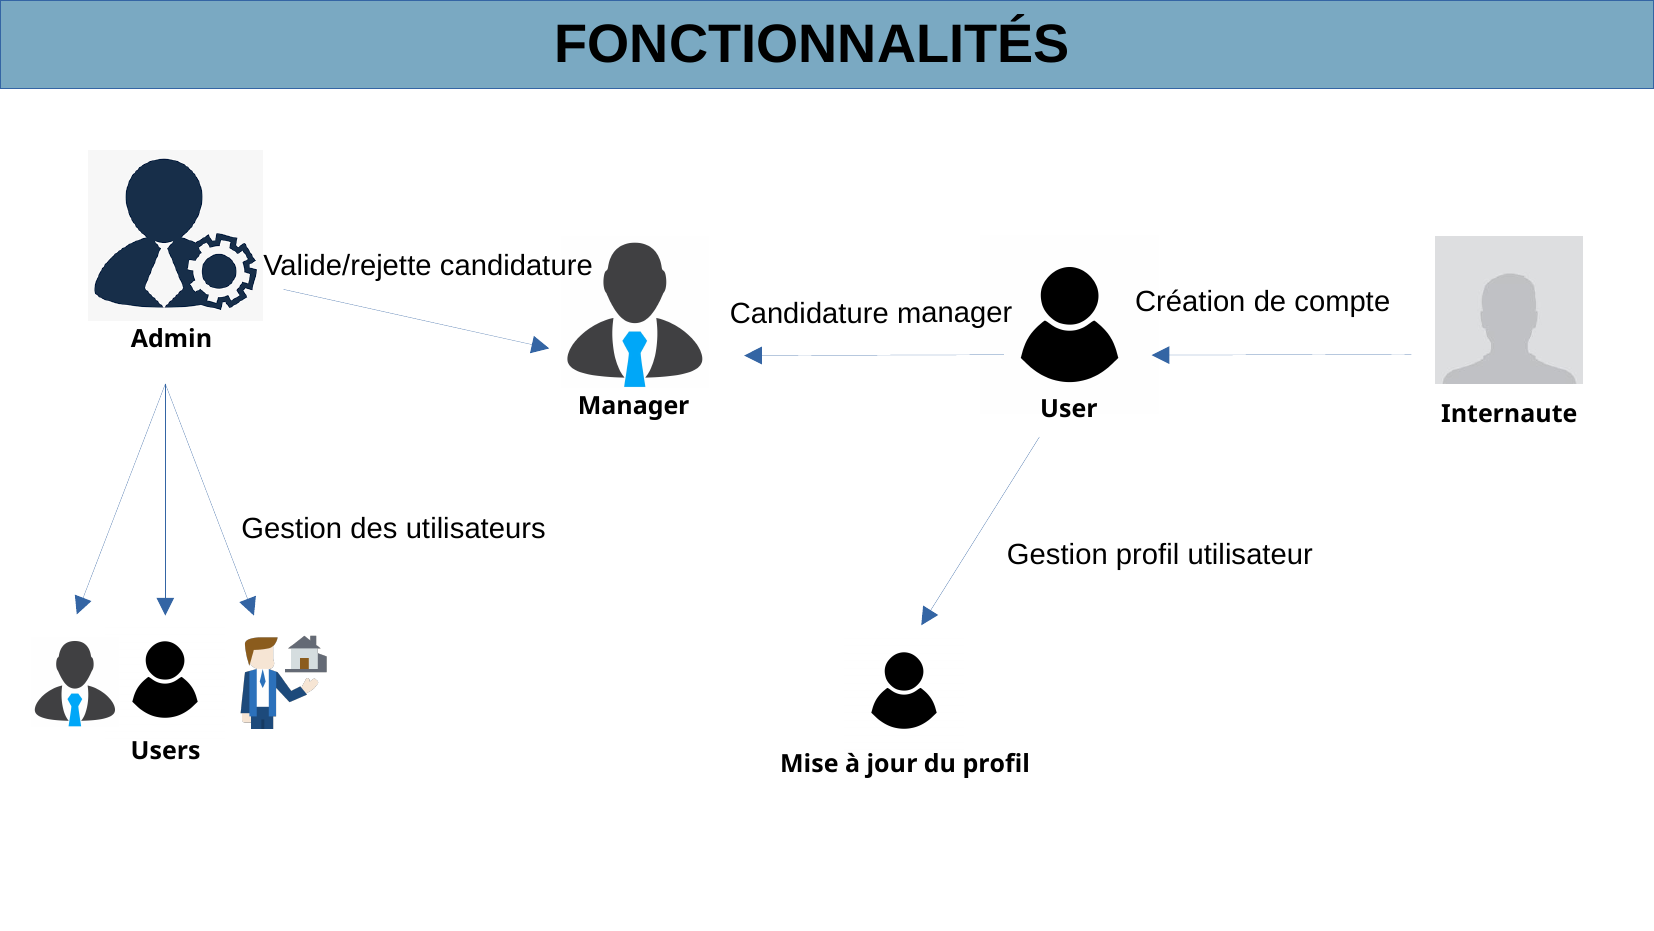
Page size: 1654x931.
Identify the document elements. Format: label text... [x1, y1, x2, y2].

text_box User [1040, 391, 1111, 426]
picture [1435, 236, 1583, 384]
picture [31, 620, 225, 739]
picture [561, 236, 709, 388]
text_box Admin [130, 320, 213, 355]
text_box Création de compte [1120, 277, 1406, 325]
text_box Mise à jour du profil [780, 745, 1058, 780]
picture [88, 150, 263, 321]
picture [844, 631, 964, 745]
text_box Gestion profil utilisateur [992, 531, 1329, 579]
text_box Internaute [1440, 395, 1583, 430]
text_box Valide/rejette candidature [248, 241, 609, 290]
text_box Manager [577, 387, 692, 432]
text_box Candidature manager [715, 288, 1028, 338]
text_box [0, 0, 1654, 89]
text_box Gestion des utilisateurs [226, 504, 562, 553]
text_box FONCTIONNALITÉS [539, 5, 1086, 82]
text_box Users [130, 732, 201, 768]
picture [980, 235, 1159, 414]
picture [236, 631, 331, 732]
